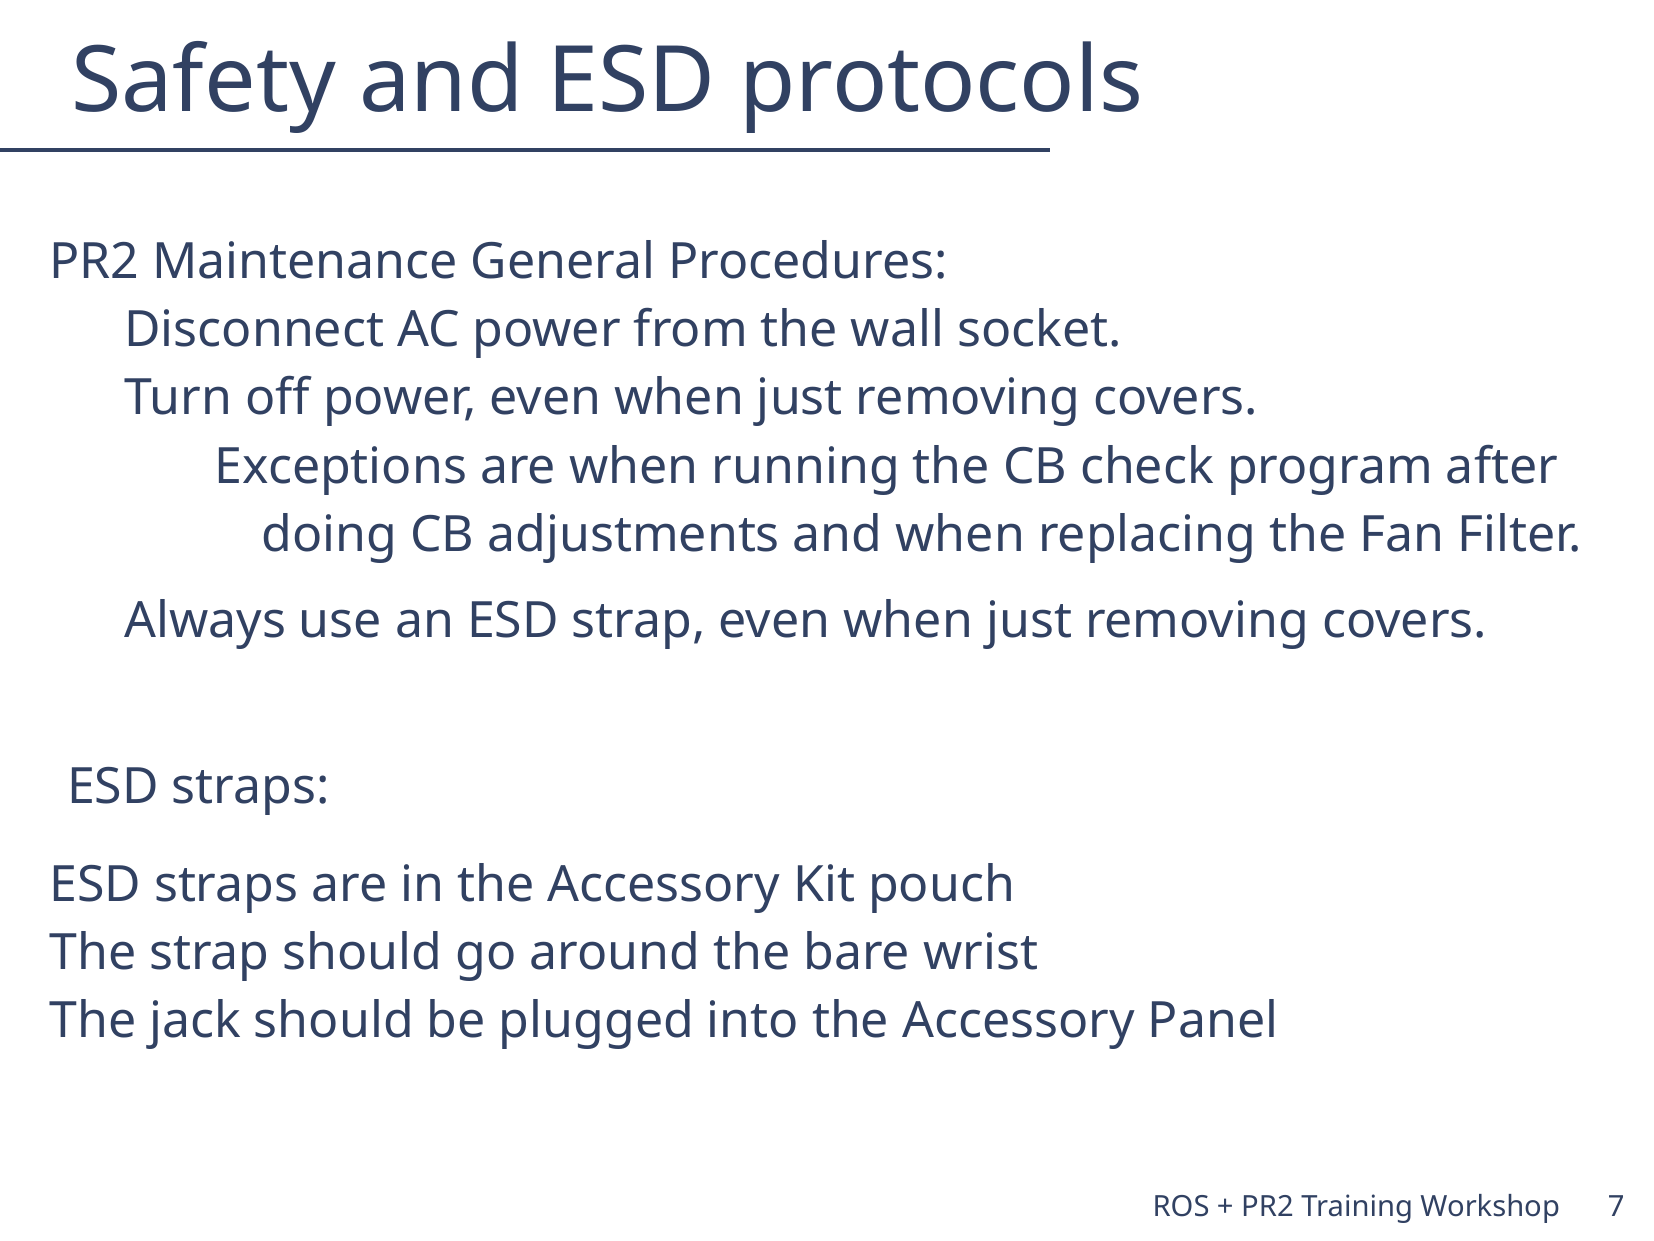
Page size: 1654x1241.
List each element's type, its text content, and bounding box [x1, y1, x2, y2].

title Safety and ESD protocols [71, 10, 1560, 141]
list PR2 Maintenance General Procedures: Disconnect AC power from the wall socket. Turn off power, even when just removing covers. Exceptions are when running the CB check program after doing CB adjustments and when replacing the Fan Filter. Always use an ESD strap, even when just removing covers. ESD straps: ESD straps are in the Accessory Kit pouch The strap should go around the bare wrist The jack should be plugged into the Accessory Panel [49, 225, 1613, 1092]
